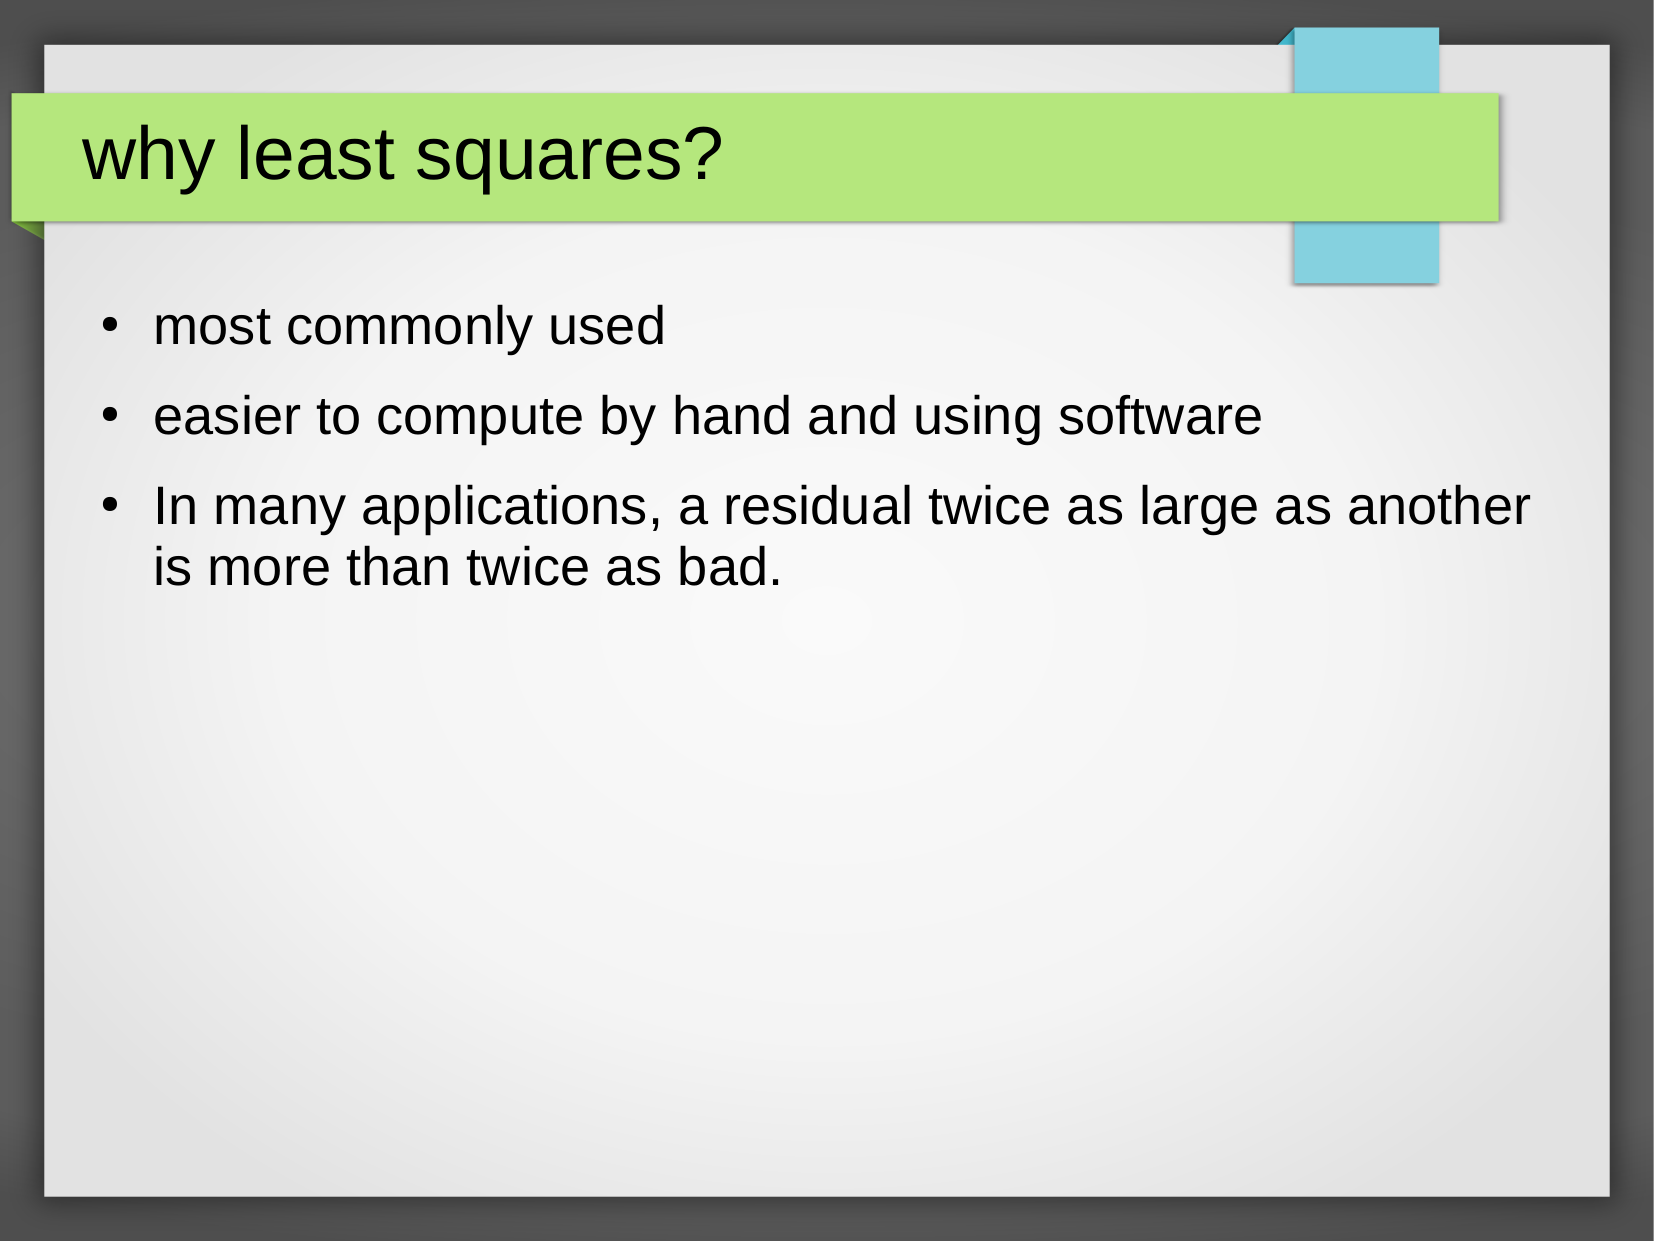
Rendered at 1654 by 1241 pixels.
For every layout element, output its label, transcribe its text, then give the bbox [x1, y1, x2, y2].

picture [0, 0, 1654, 1241]
list most commonly used easier to compute by hand and using software In many applications, a residual twice as large as another is more than twice as bad. [82, 295, 1571, 1015]
title why least squares? [82, 94, 1264, 213]
